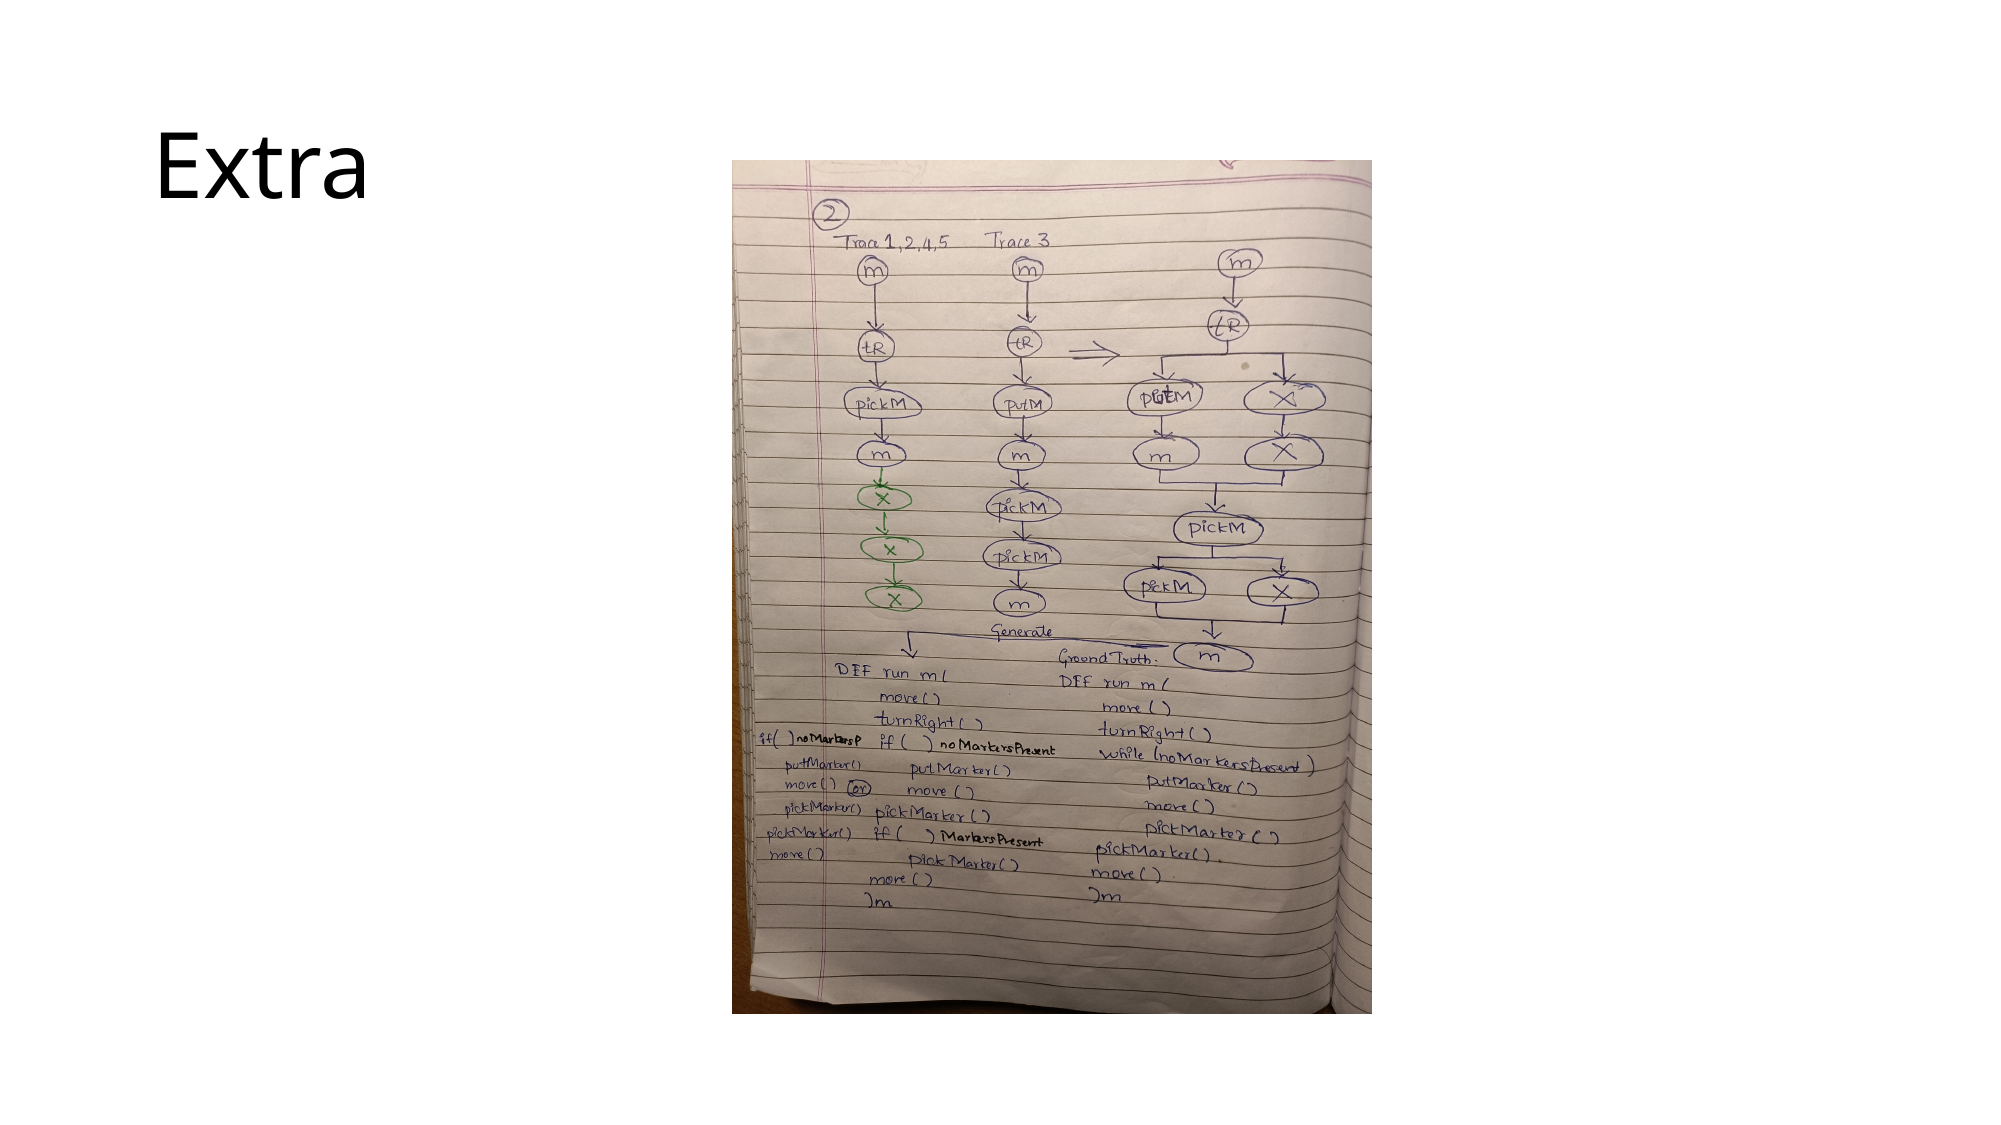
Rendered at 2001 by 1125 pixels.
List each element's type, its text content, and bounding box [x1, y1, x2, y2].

picture [732, 160, 1372, 1014]
title Extra [137, 59, 1863, 278]
